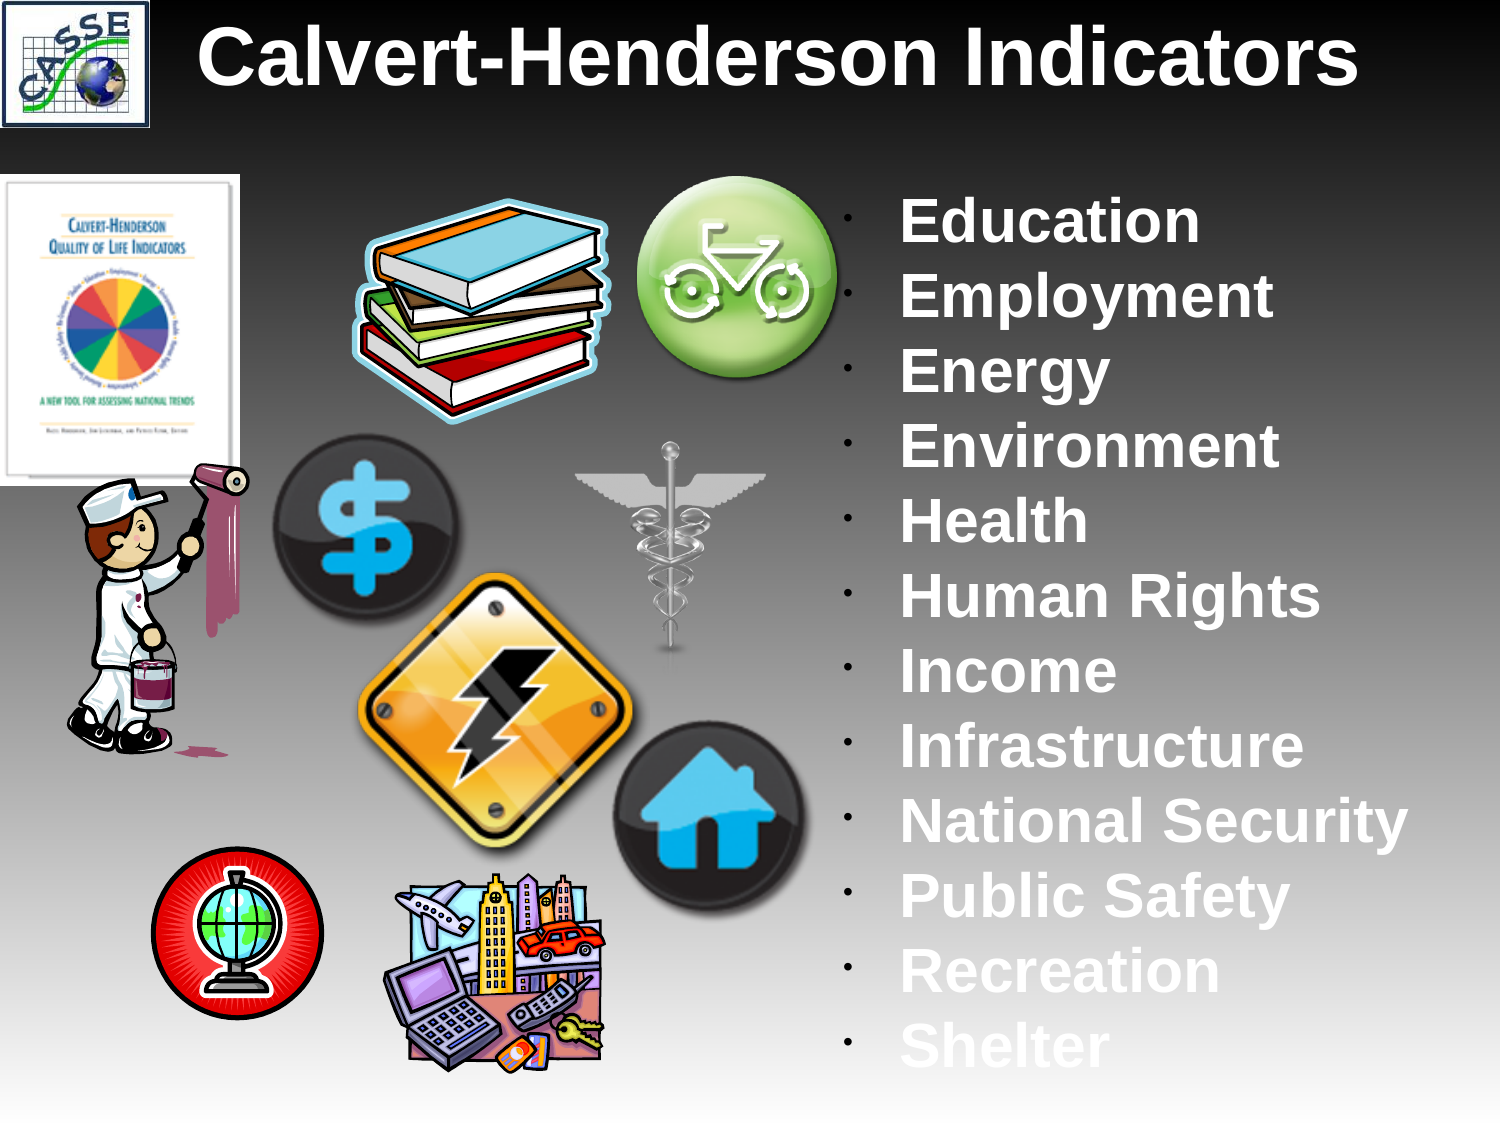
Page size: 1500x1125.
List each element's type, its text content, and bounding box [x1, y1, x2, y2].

picture [150, 846, 325, 1021]
text_box Education Employment Energy Environment Health Human Rights Income Infrastructure National Security Public Safety Recreation Shelter [828, 172, 1500, 1087]
text_box Calvert-Henderson Indicators [181, 0, 1377, 110]
picture [0, 174, 251, 759]
picture [260, 197, 821, 1076]
picture [0, 0, 150, 128]
picture [631, 172, 848, 390]
